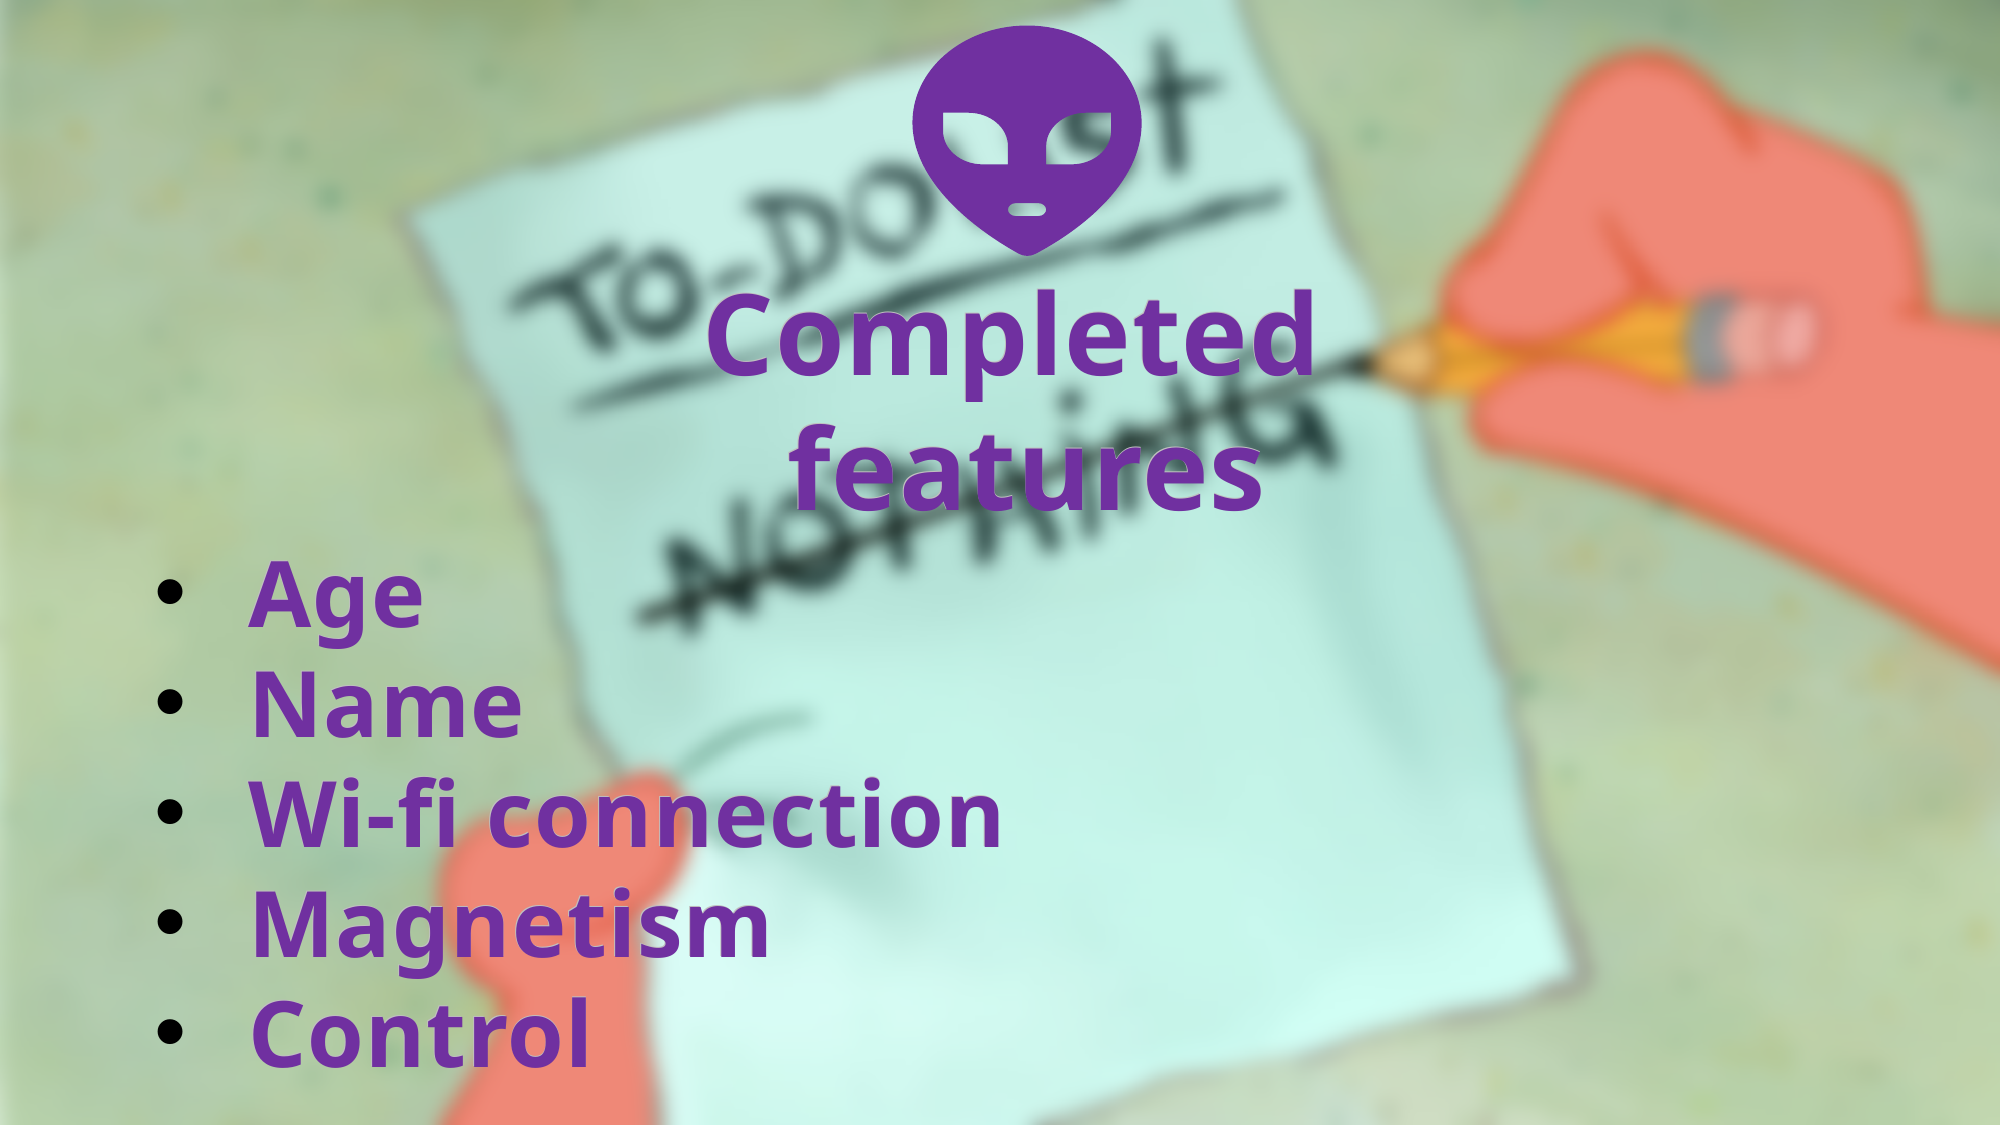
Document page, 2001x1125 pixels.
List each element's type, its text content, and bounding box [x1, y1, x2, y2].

text_box Age Name Wi-fi connection Magnetism Control [139, 528, 1210, 1093]
text_box Completed features [687, 255, 1367, 540]
picture [0, 0, 2000, 1125]
